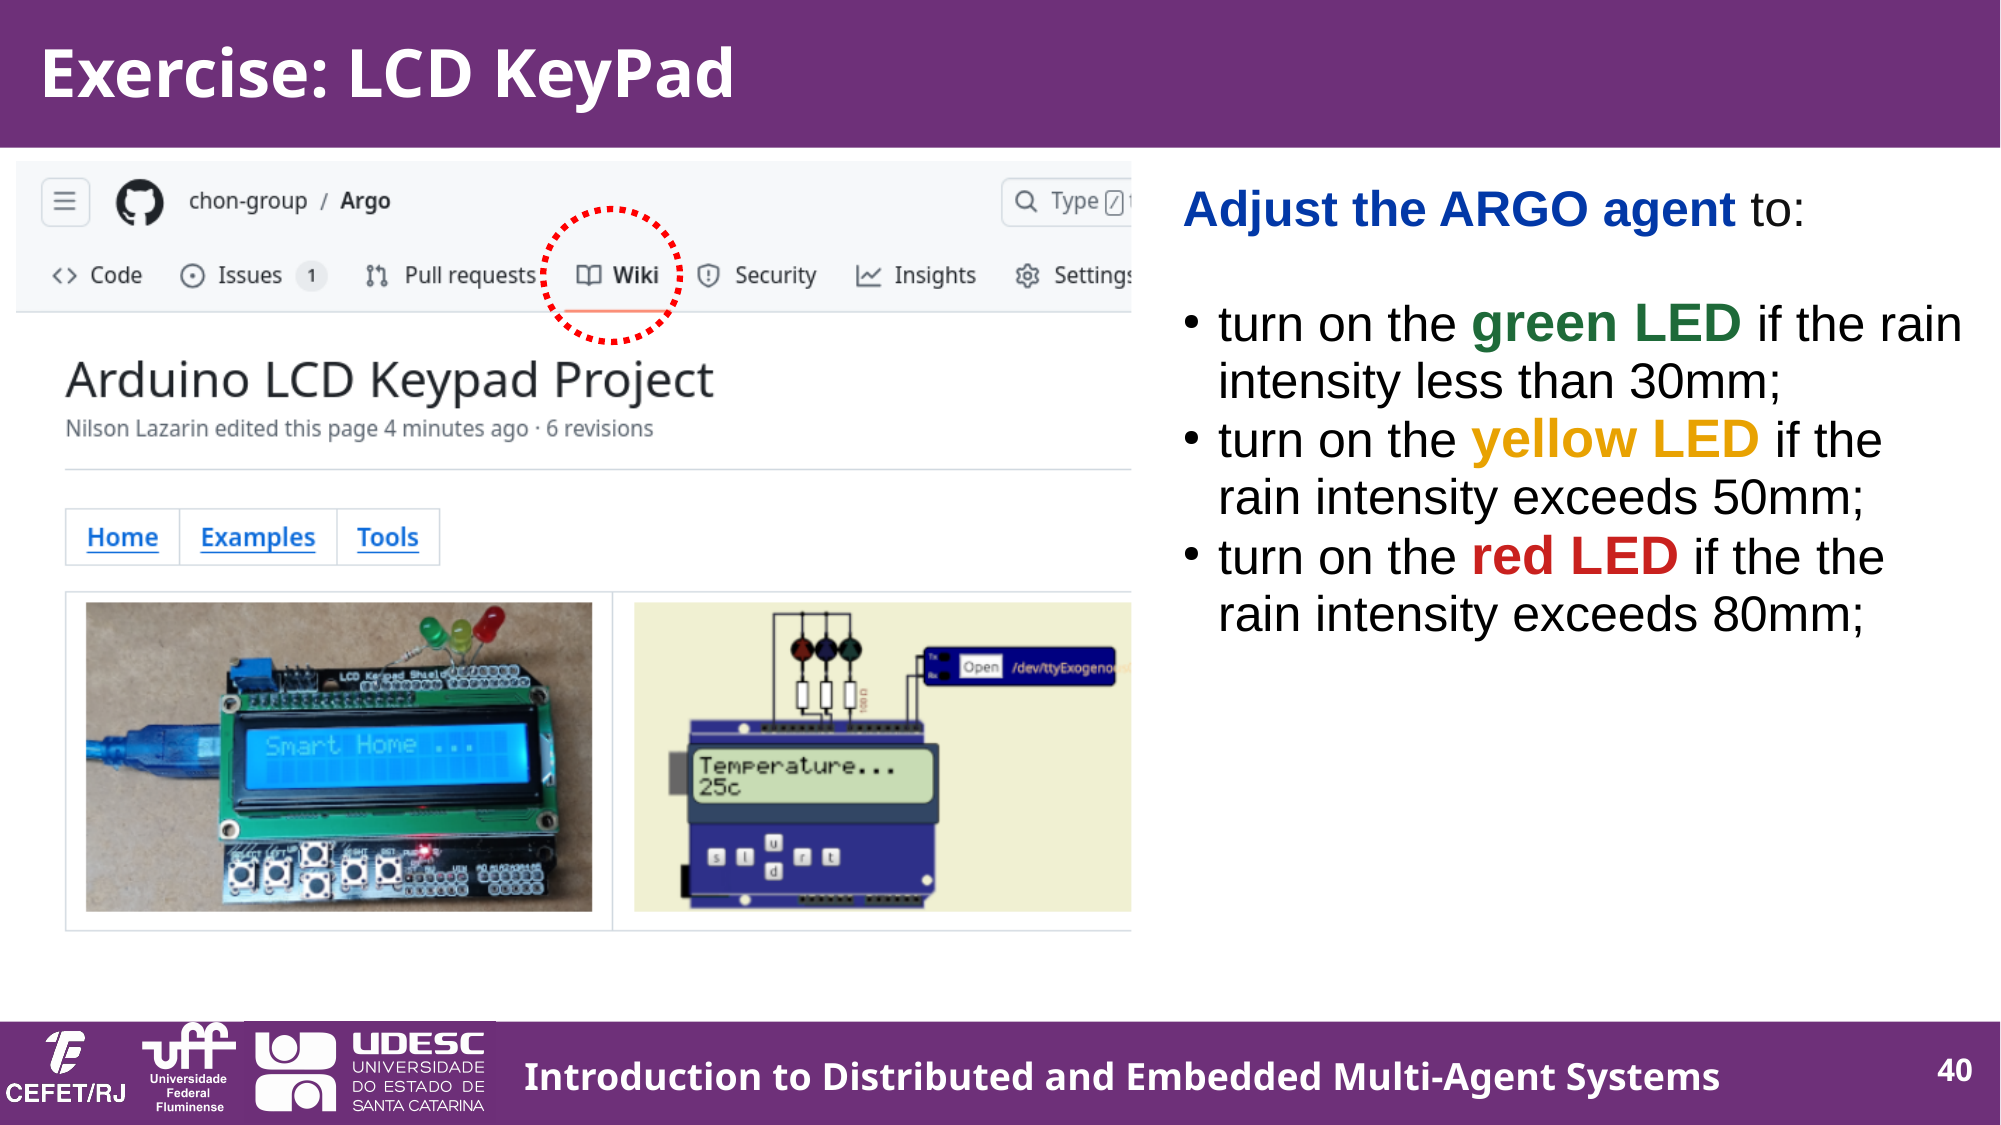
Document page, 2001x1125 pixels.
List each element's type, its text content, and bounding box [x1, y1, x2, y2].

picture [16, 161, 1132, 932]
picture [244, 1021, 496, 1123]
text_box Exercise: LCD KeyPad [25, 23, 1999, 119]
text_box Adjust the ARGO agent to: turn on the green LED if the rain intensity less than 30mm; turn on the yellow LED if the rain intensity exceeds 50mm; turn on the red LED if the the rain intensity exceeds 80mm; [1167, 173, 1989, 975]
picture [6, 1009, 125, 1125]
picture [141, 1021, 237, 1117]
